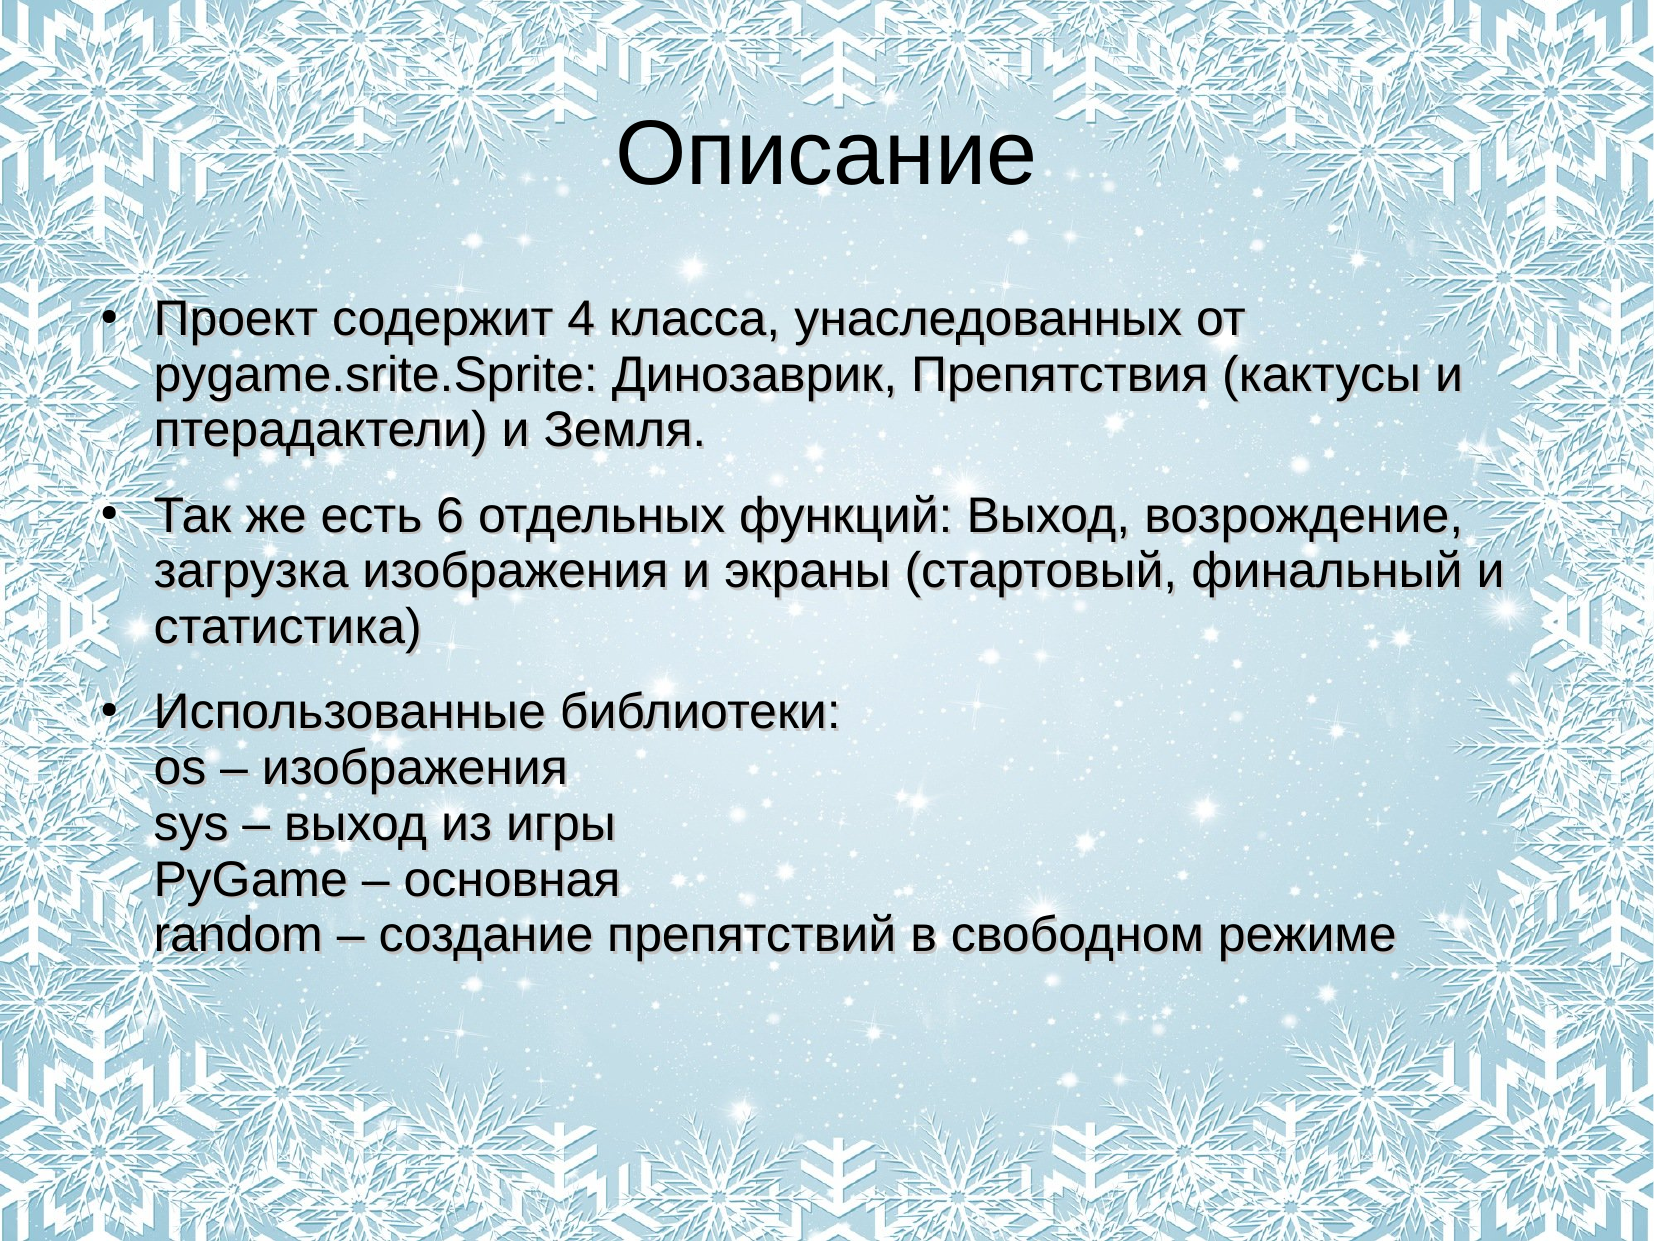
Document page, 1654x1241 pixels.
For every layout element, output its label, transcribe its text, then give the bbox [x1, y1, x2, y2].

picture [0, 0, 1654, 1241]
title Описание [82, 49, 1571, 257]
list Проект содержит 4 класса, унаследованных от pygame.srite.Sprite: Динозаврик, Препятствия (кактусы и птерадактели) и Земля. Так же есть 6 отдельных функций: Выход, возрождение, загрузка изображения и экраны (стартовый, финальный и статистика) Использованные библиотеки: os – изображения sys – выход из игры PyGame – основная random – создание препятствий в свободном режиме [82, 290, 1571, 1109]
